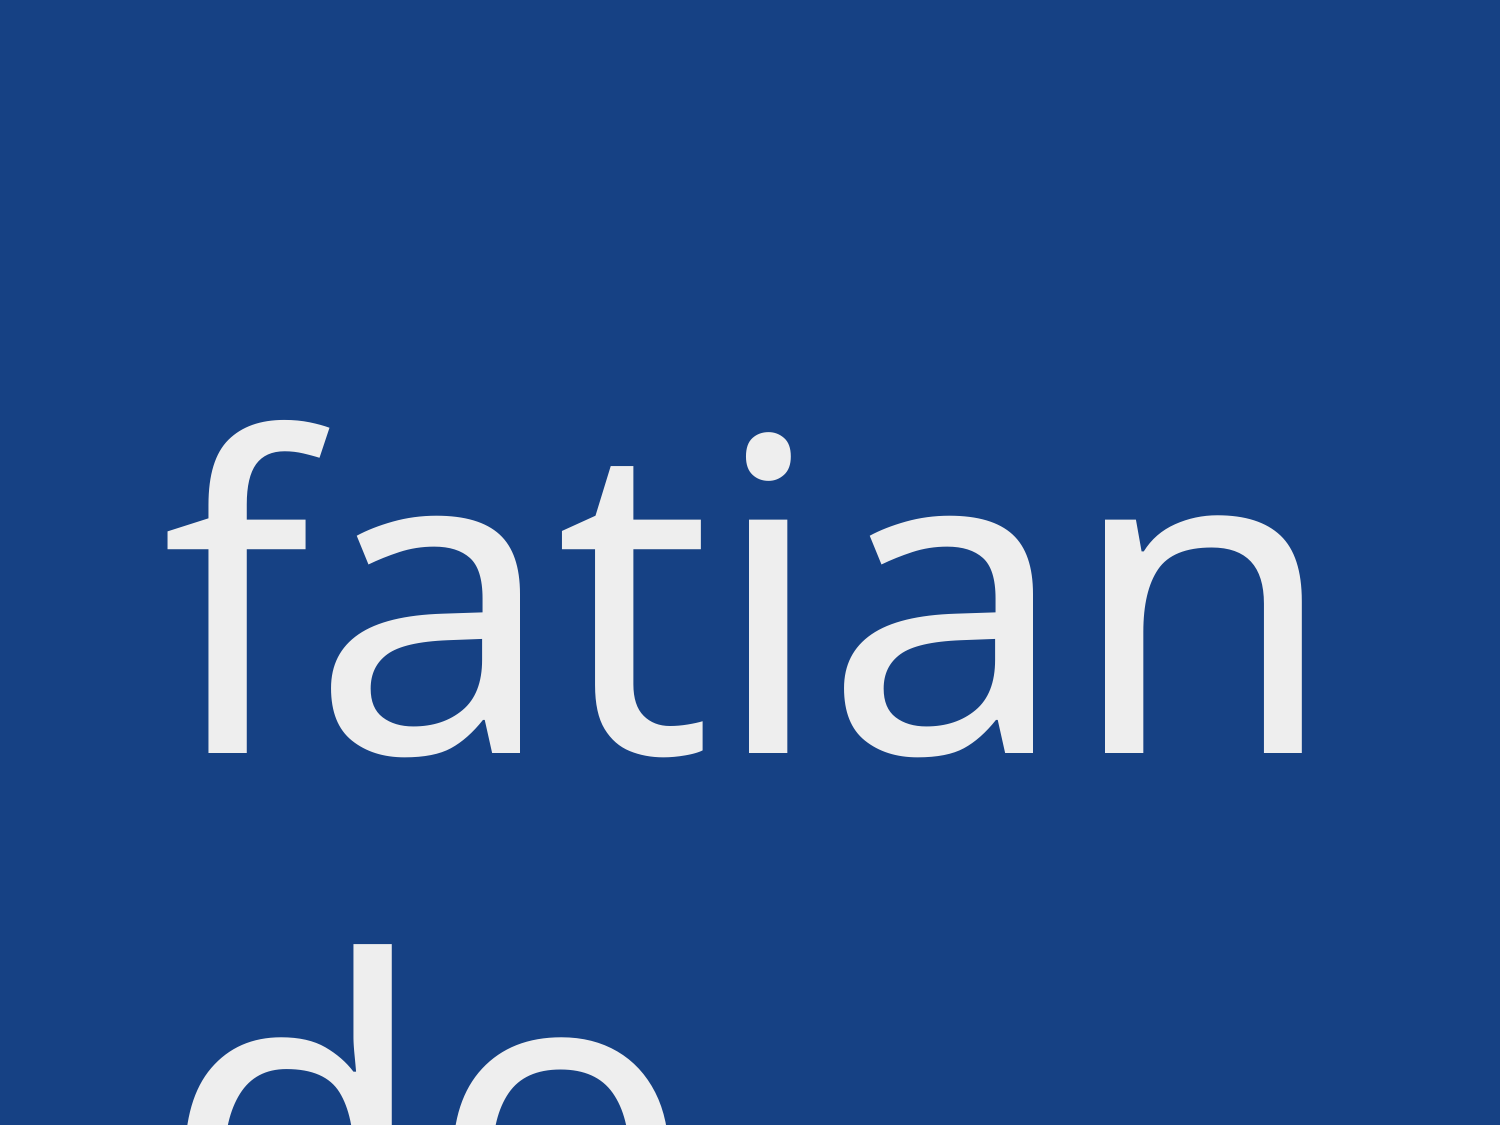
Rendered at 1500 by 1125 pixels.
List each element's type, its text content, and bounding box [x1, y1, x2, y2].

title fatiando [72, 310, 1428, 815]
